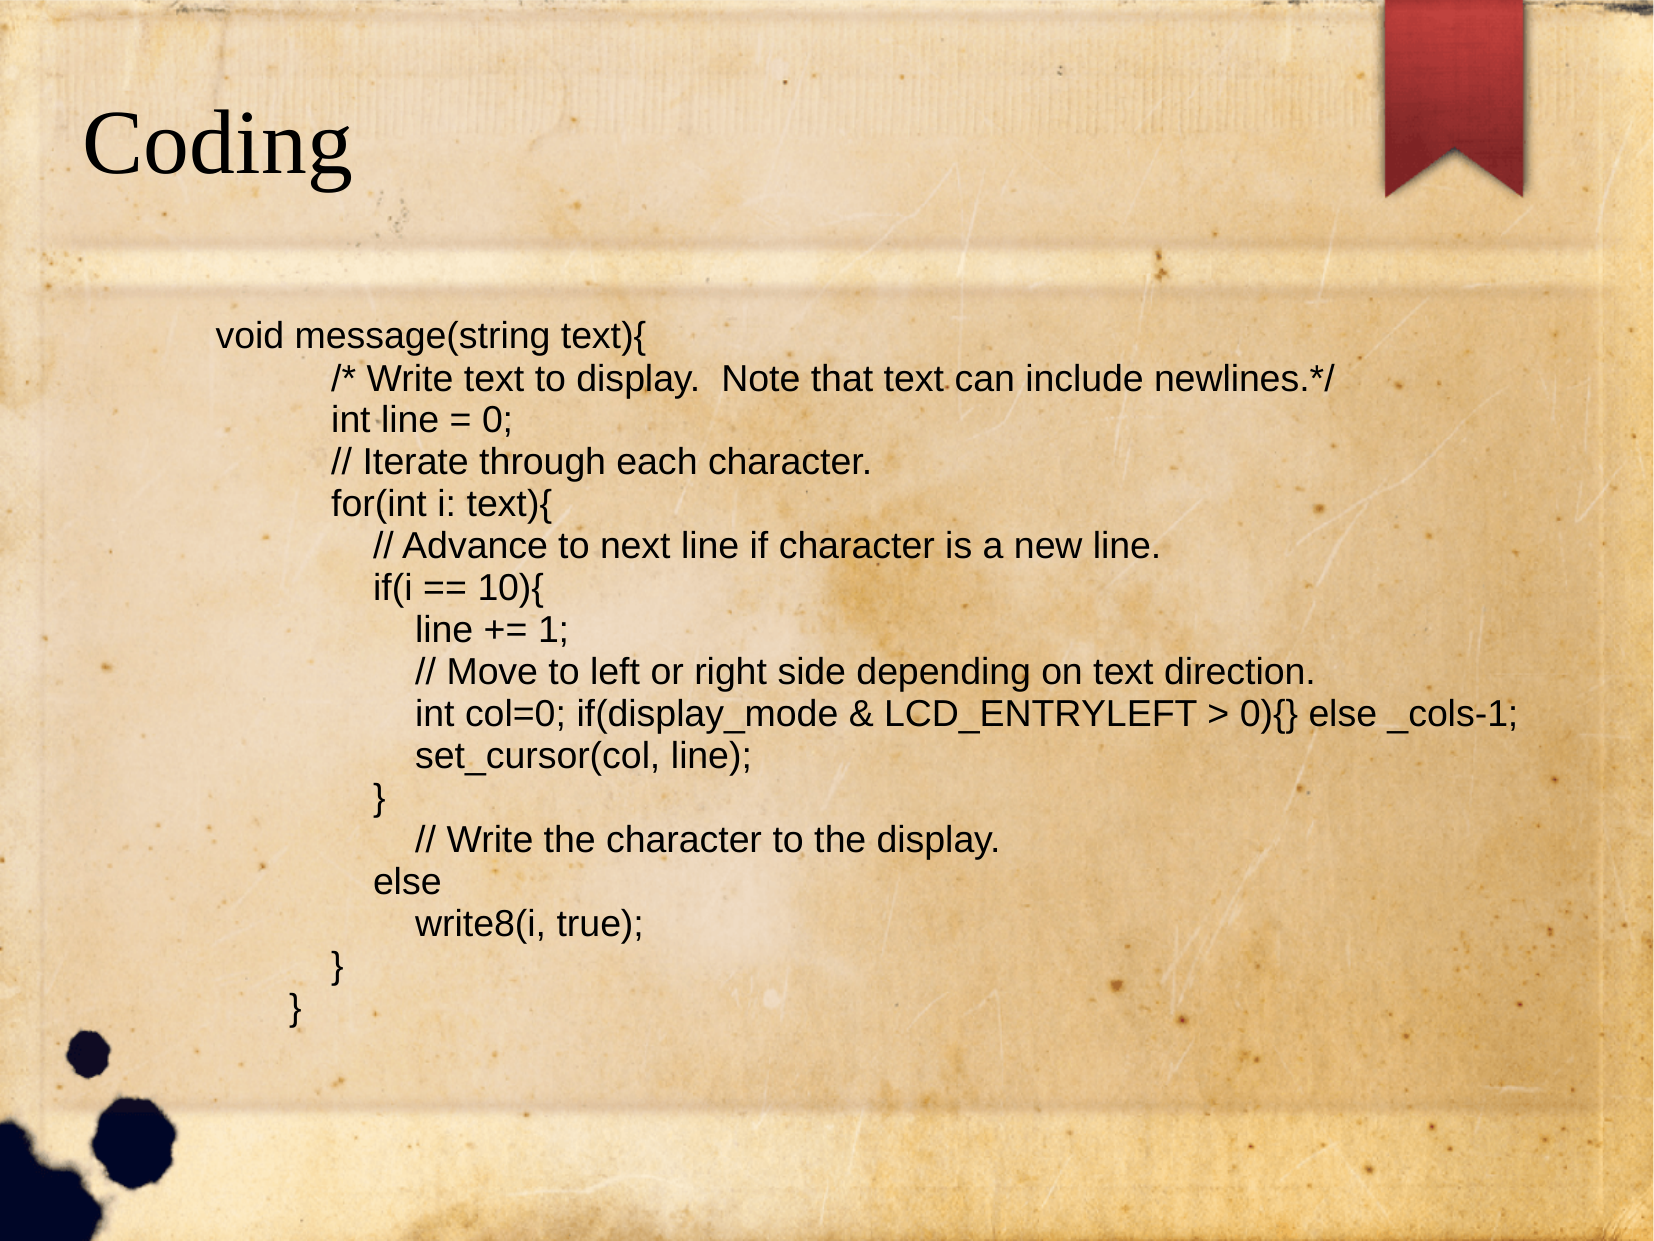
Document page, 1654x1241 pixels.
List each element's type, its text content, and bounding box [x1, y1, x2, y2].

title Coding [82, 49, 1347, 237]
text_box void message(string text){ /* Write text to display. Note that text can include newlines.*/ int line = 0; // Iterate through each character. for(int i: text){ // Advance to next line if character is a new line. if(i == 10){ line += 1; // Move to left or right side depending on text direction. int col=0; if(display_mode & LCD_ENTRYLEFT > 0){} else _cols-1; set_cursor(col, line); } // Write the character to the display. else write8(i, true); } } [190, 307, 1535, 1037]
picture [0, 0, 1654, 1241]
